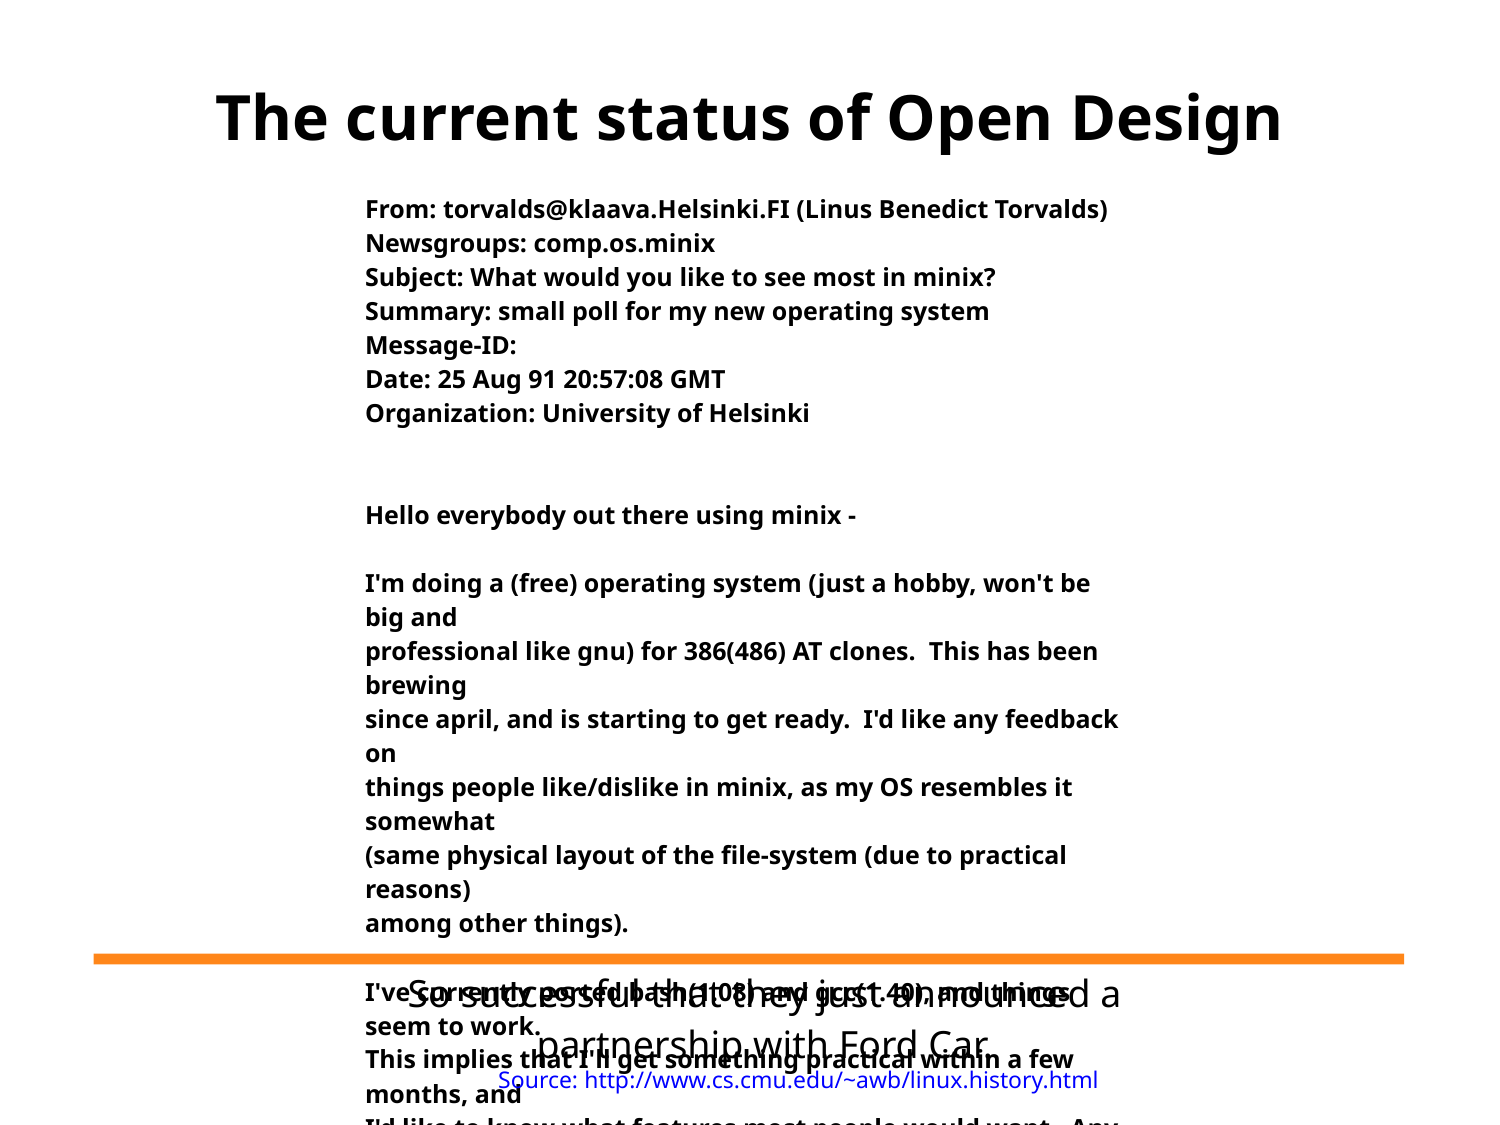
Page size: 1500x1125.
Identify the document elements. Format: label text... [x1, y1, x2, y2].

text_box Source: http://www.cs.cmu.edu/~awb/linux.history.html [483, 1056, 1017, 1098]
picture [0, 0, 1500, 1125]
title The current status of Open Design [75, 44, 1426, 188]
text_box So successful that they just announced a partnership with Ford Car. [382, 960, 1148, 1064]
list From: torvalds@klaava.Helsinki.FI (Linus Benedict Torvalds) Newsgroups: comp.os.minix Subject: What would you like to see most in minix? Summary: small poll for my new operating system Message-ID: Date: 25 Aug 91 20:57:08 GMT Organization: University of Helsinki Hello everybody out there using minix - I'm doing a (free) operating system (just a hobby, won't be big and professional like gnu) for 386(486) AT clones. This has been brewing since april, and is starting to get ready. I'd like any feedback on things people like/dislike in minix, as my OS resembles it somewhat (same physical layout of the file-system (due to practical reasons) among other things). I've currently ported bash(1.08) and gcc(1.40), and things seem to work. This implies that I'll get something practical within a few months, and I'd like to know what features most people would want. Any suggestions are welcome, but I won't promise I'll implement them :-) Linus (torvalds@kruuna.helsinki.fi) [364, 191, 1136, 935]
